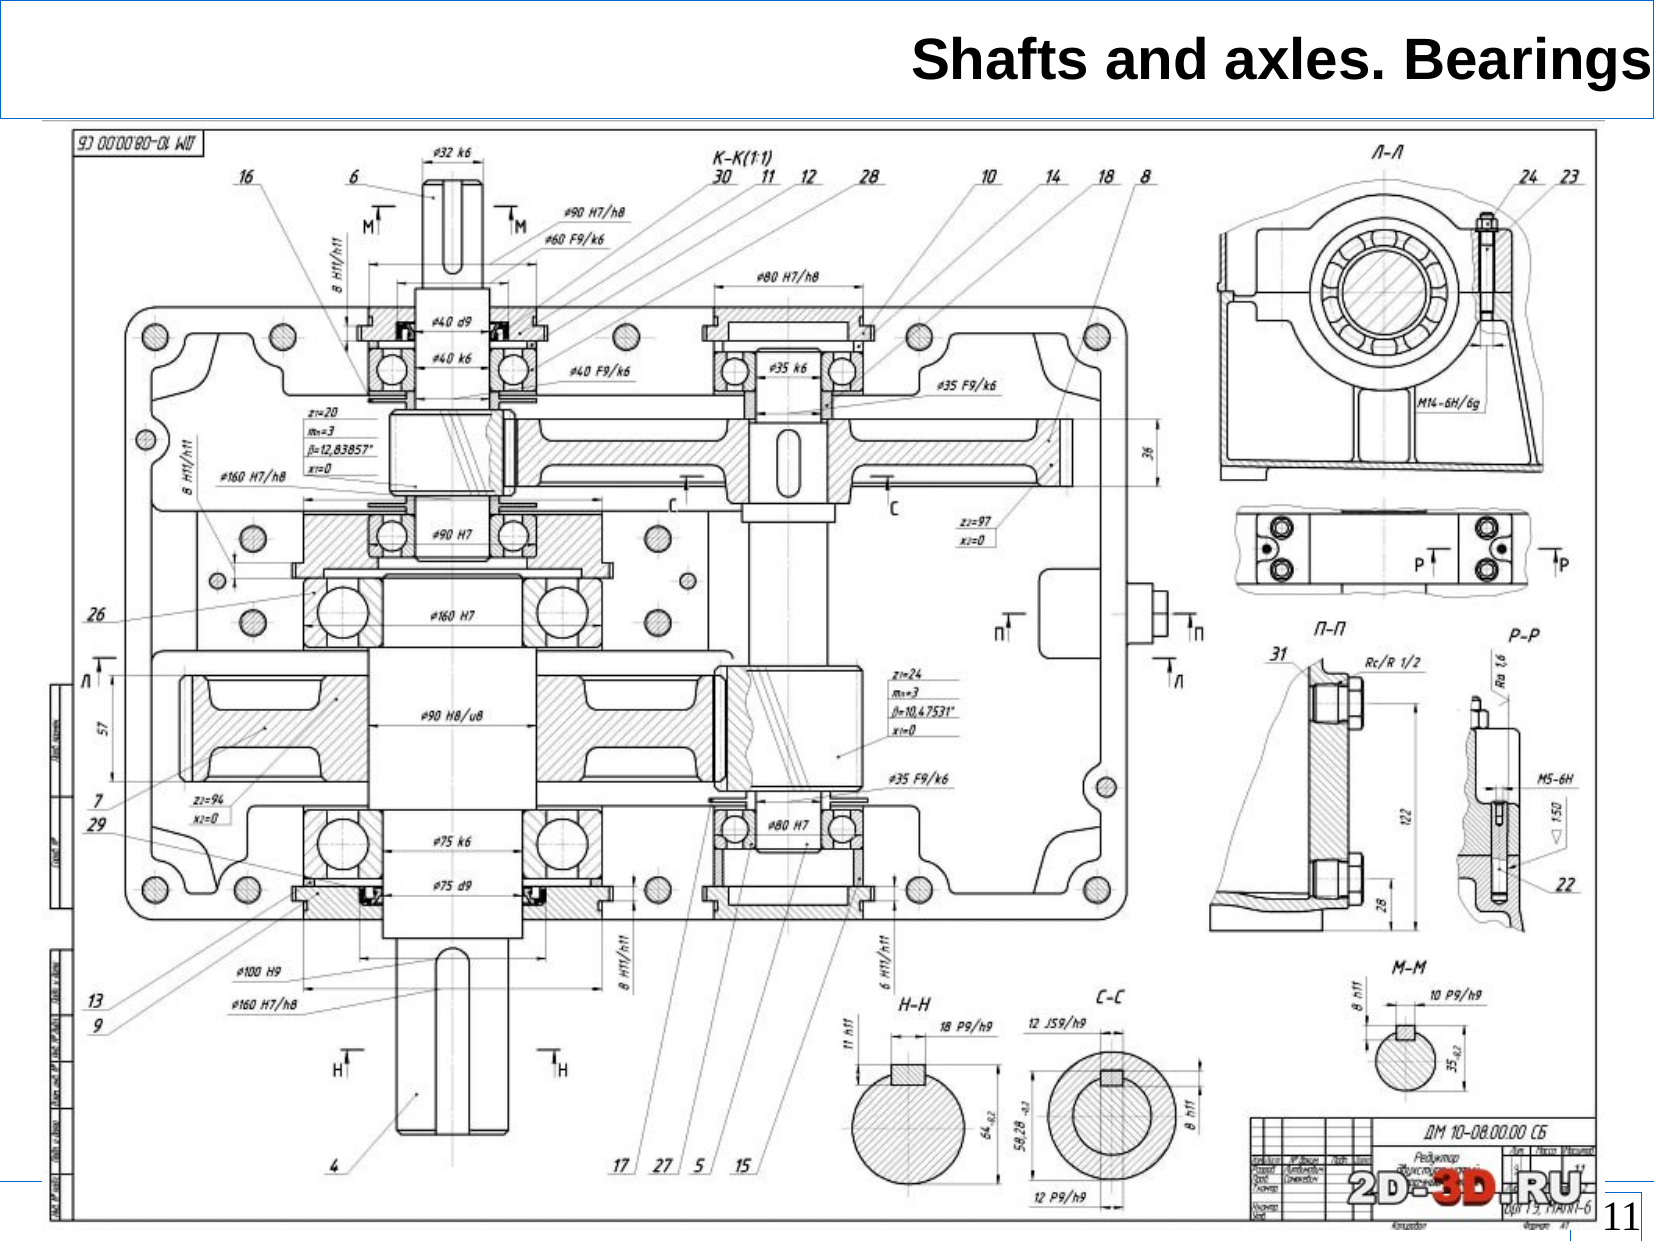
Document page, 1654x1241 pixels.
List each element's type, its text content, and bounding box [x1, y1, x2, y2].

picture [42, 120, 1606, 1231]
title Shafts and axles. Bearings [0, 0, 1654, 119]
